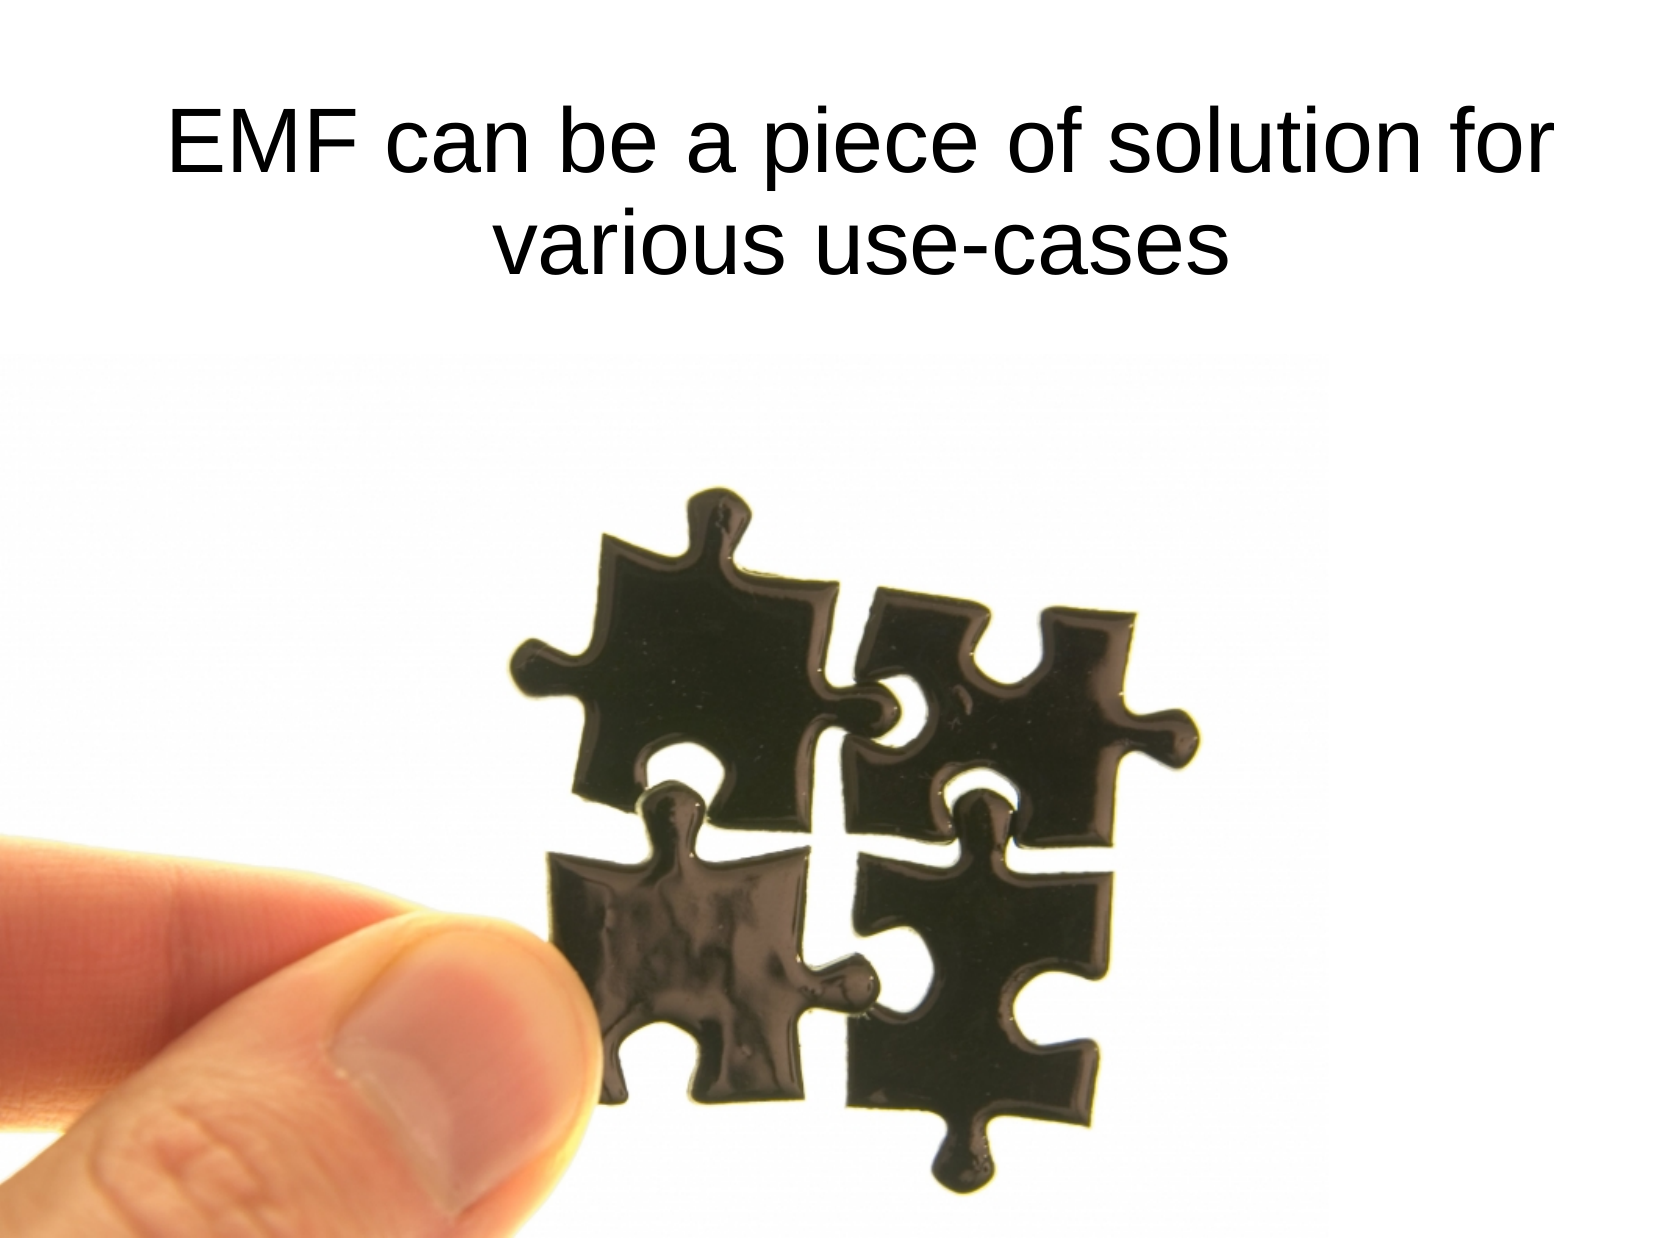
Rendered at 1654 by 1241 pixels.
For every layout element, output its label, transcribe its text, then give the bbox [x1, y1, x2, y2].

picture [0, 354, 1329, 1238]
title EMF can be a piece of solution for various use-cases [118, 88, 1607, 296]
